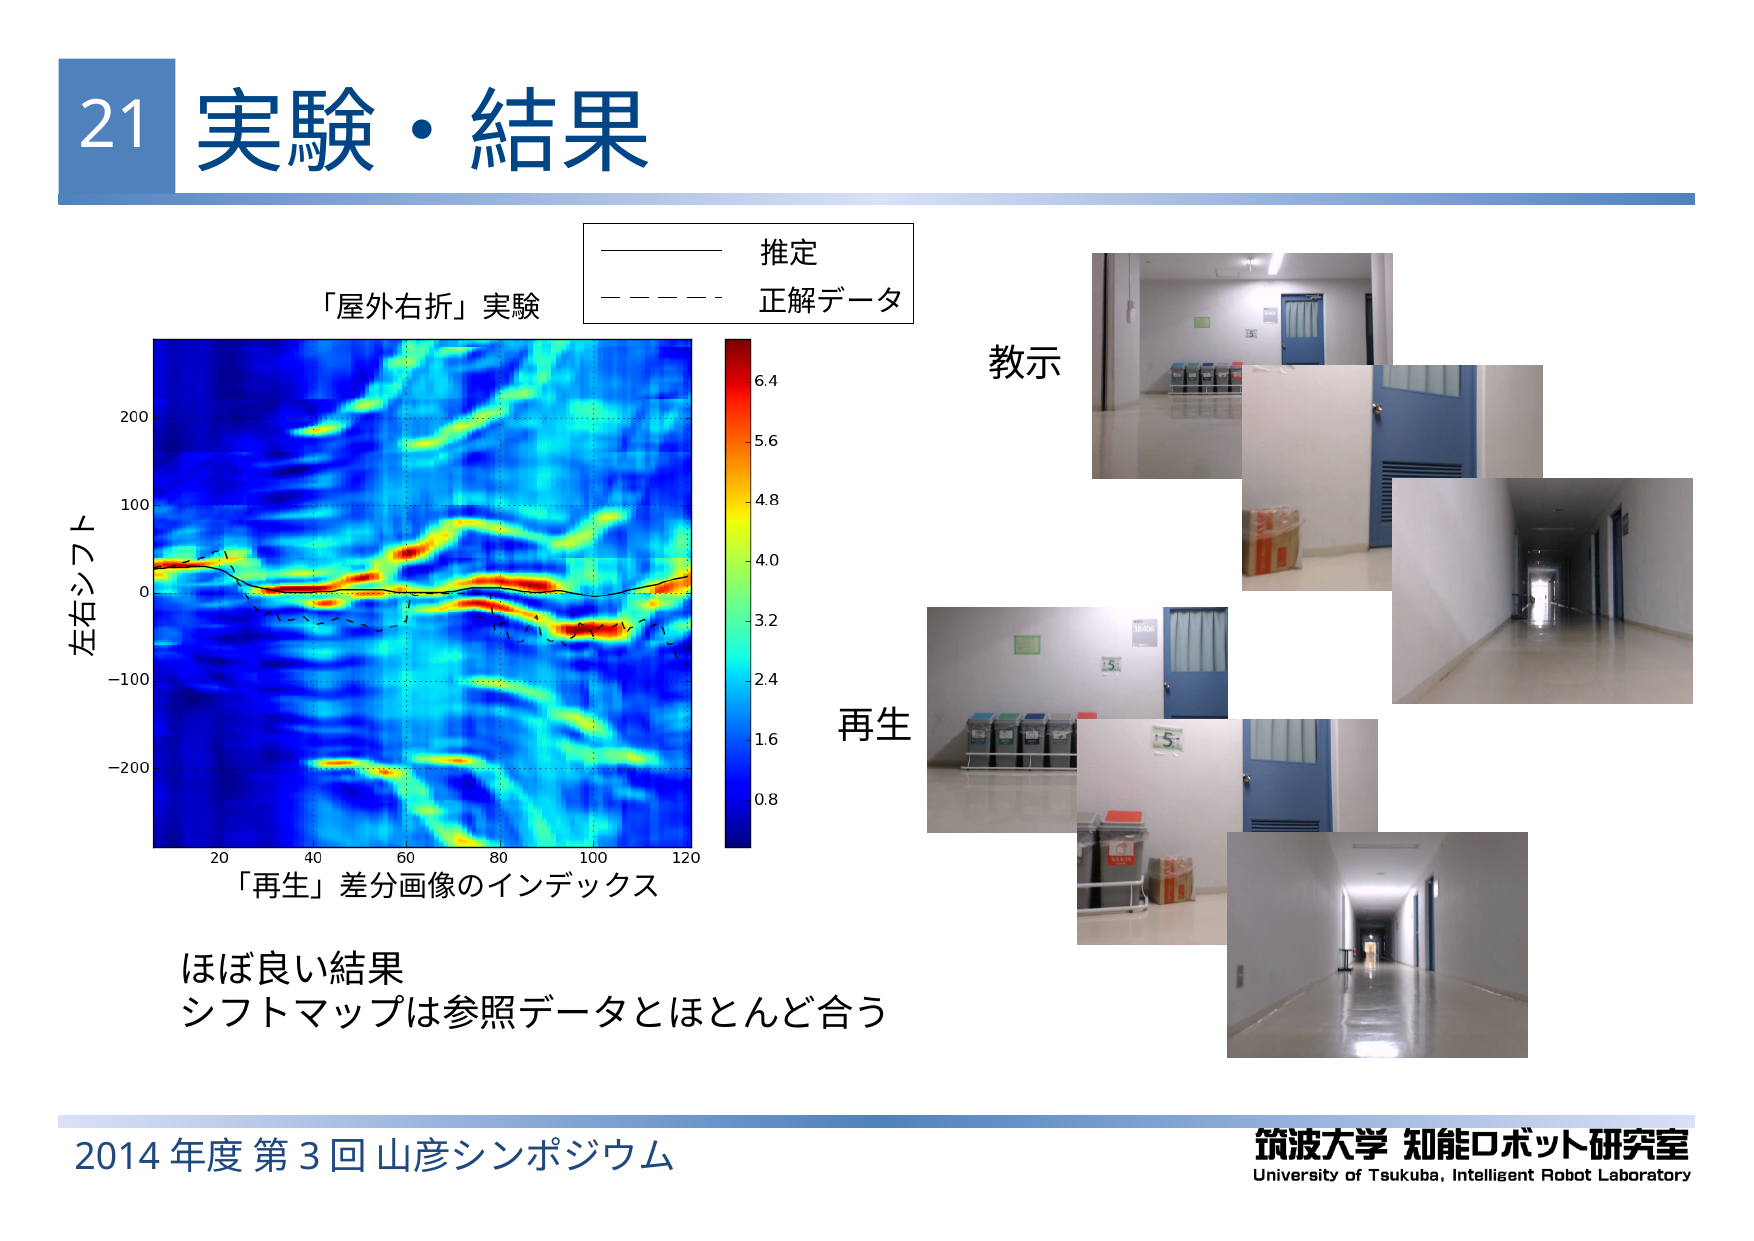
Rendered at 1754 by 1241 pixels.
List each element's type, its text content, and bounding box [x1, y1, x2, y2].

text_box 推定 [746, 229, 835, 289]
picture [1252, 1127, 1691, 1182]
title 実験・結果 [193, 61, 1651, 205]
text_box 再生 [823, 695, 927, 755]
text_box ほぼ良い結果 シフトマップは参照データとほとんど合う [164, 940, 907, 1086]
text_box 正解データ [743, 276, 920, 336]
text_box 教示 [973, 333, 1079, 393]
picture [927, 607, 1528, 1058]
text_box 「屋外右折」実験 [289, 283, 560, 332]
text_box 左右シフト [58, 496, 108, 673]
picture [91, 322, 842, 886]
text_box 「再生」差分画像のインデックス [207, 862, 677, 910]
picture [1092, 253, 1693, 704]
